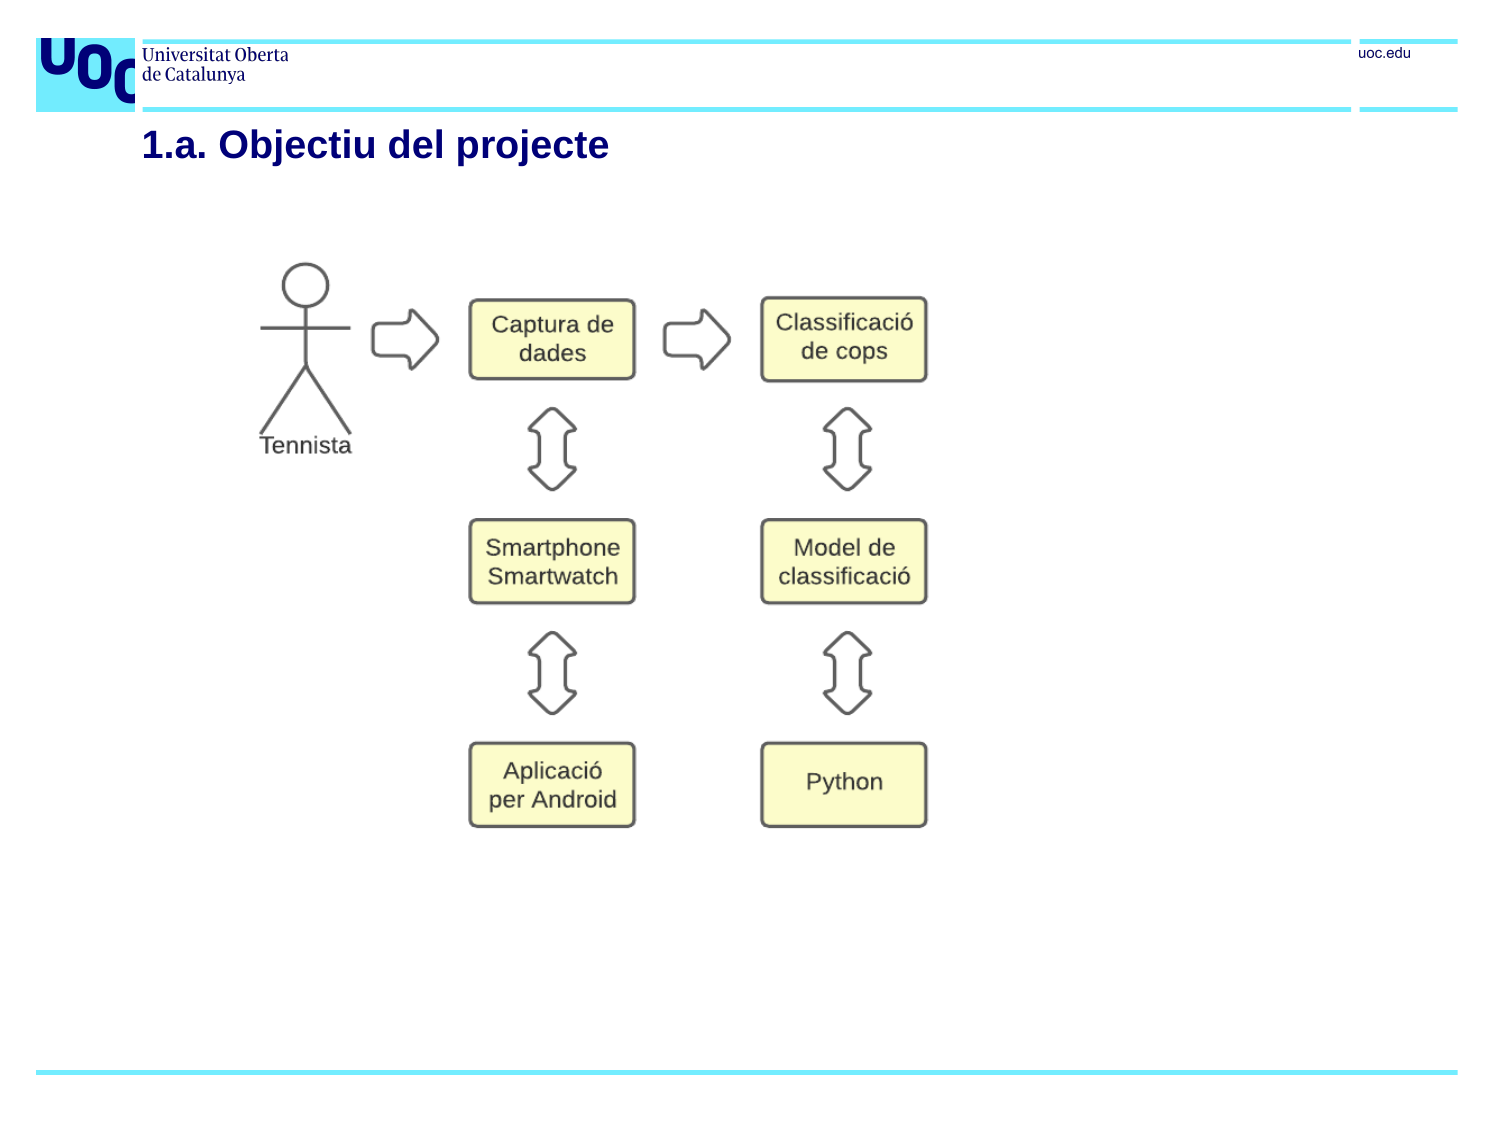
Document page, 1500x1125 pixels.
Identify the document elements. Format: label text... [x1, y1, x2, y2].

picture [142, 47, 254, 84]
picture [36, 38, 135, 112]
title 1.a. Objectiu del projecte [126, 104, 1353, 276]
picture [1359, 47, 1410, 58]
picture [126, 221, 971, 869]
